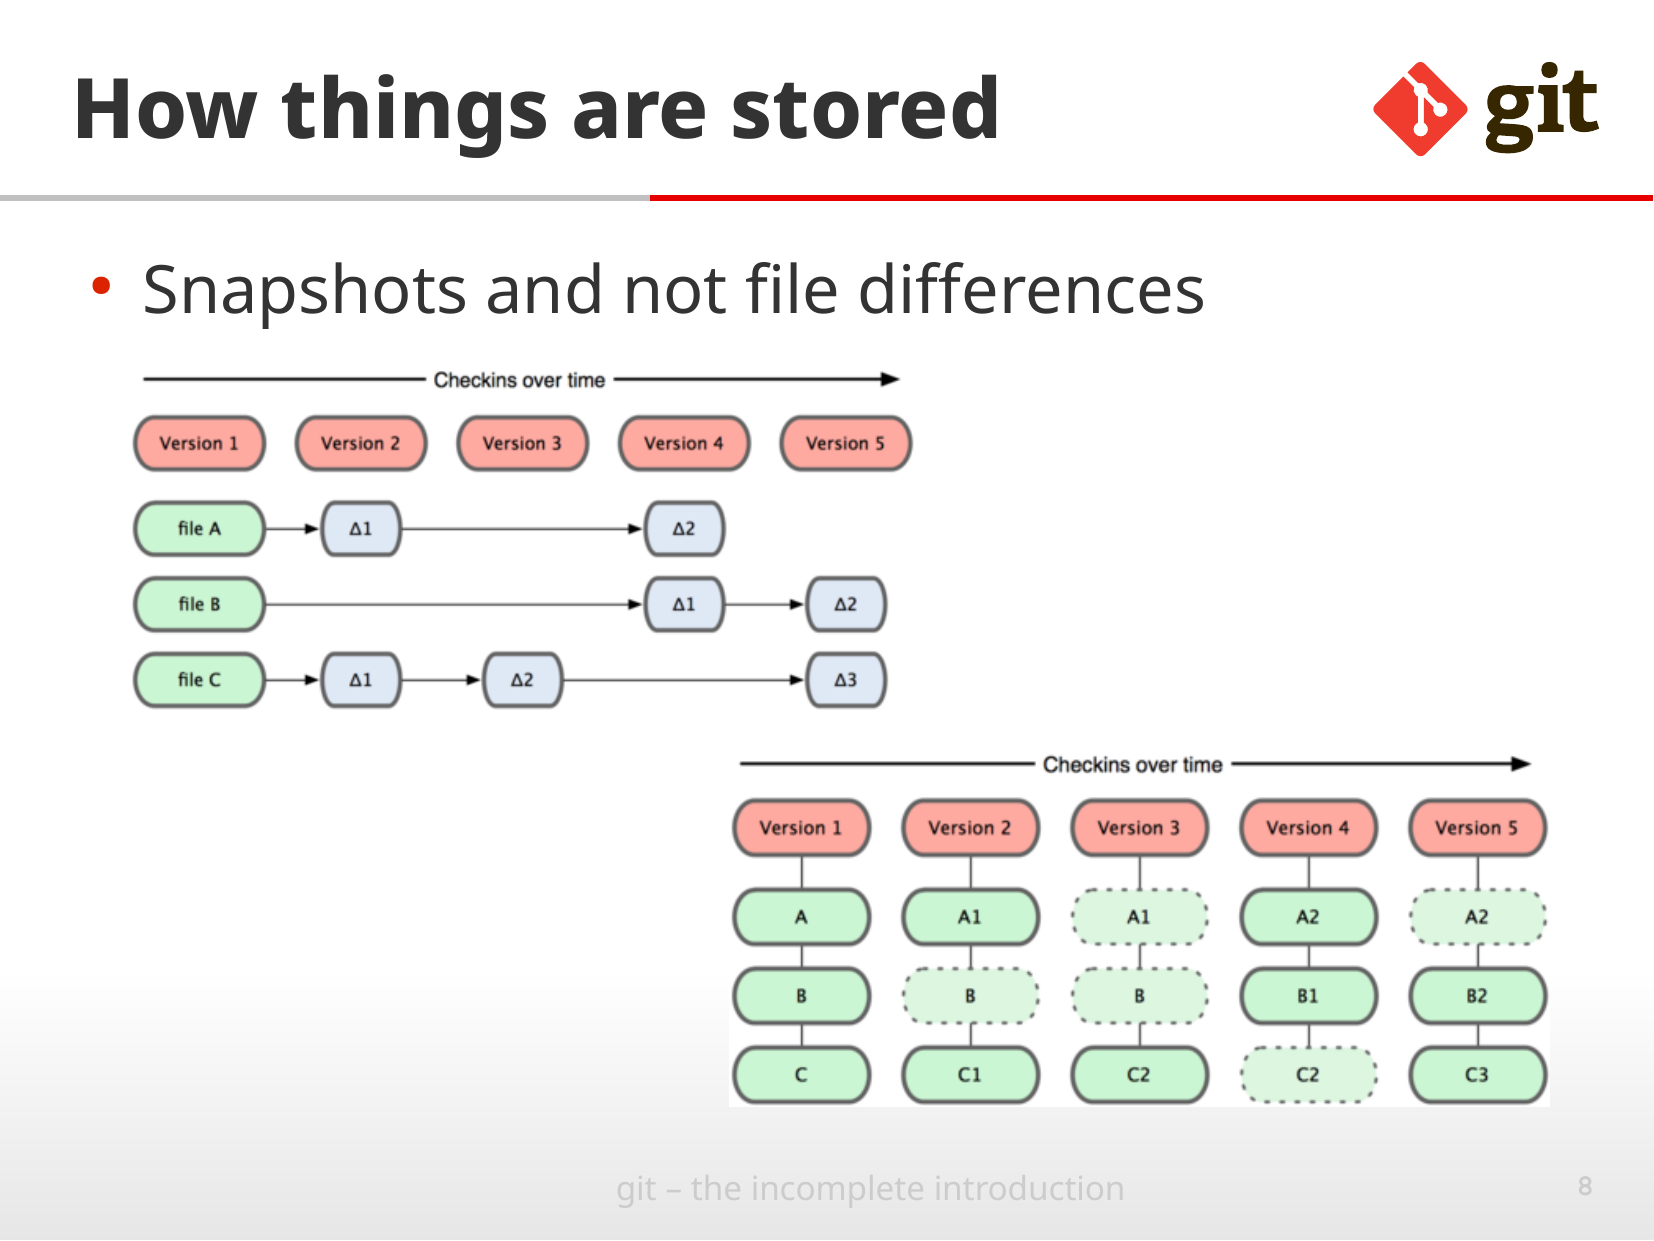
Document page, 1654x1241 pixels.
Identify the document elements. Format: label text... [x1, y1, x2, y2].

picture [130, 359, 915, 710]
list Snapshots and not file differences [56, 239, 1595, 1133]
text_box [579, 676, 1618, 1197]
picture [729, 742, 1550, 1107]
title How things are stored [56, 36, 1546, 175]
